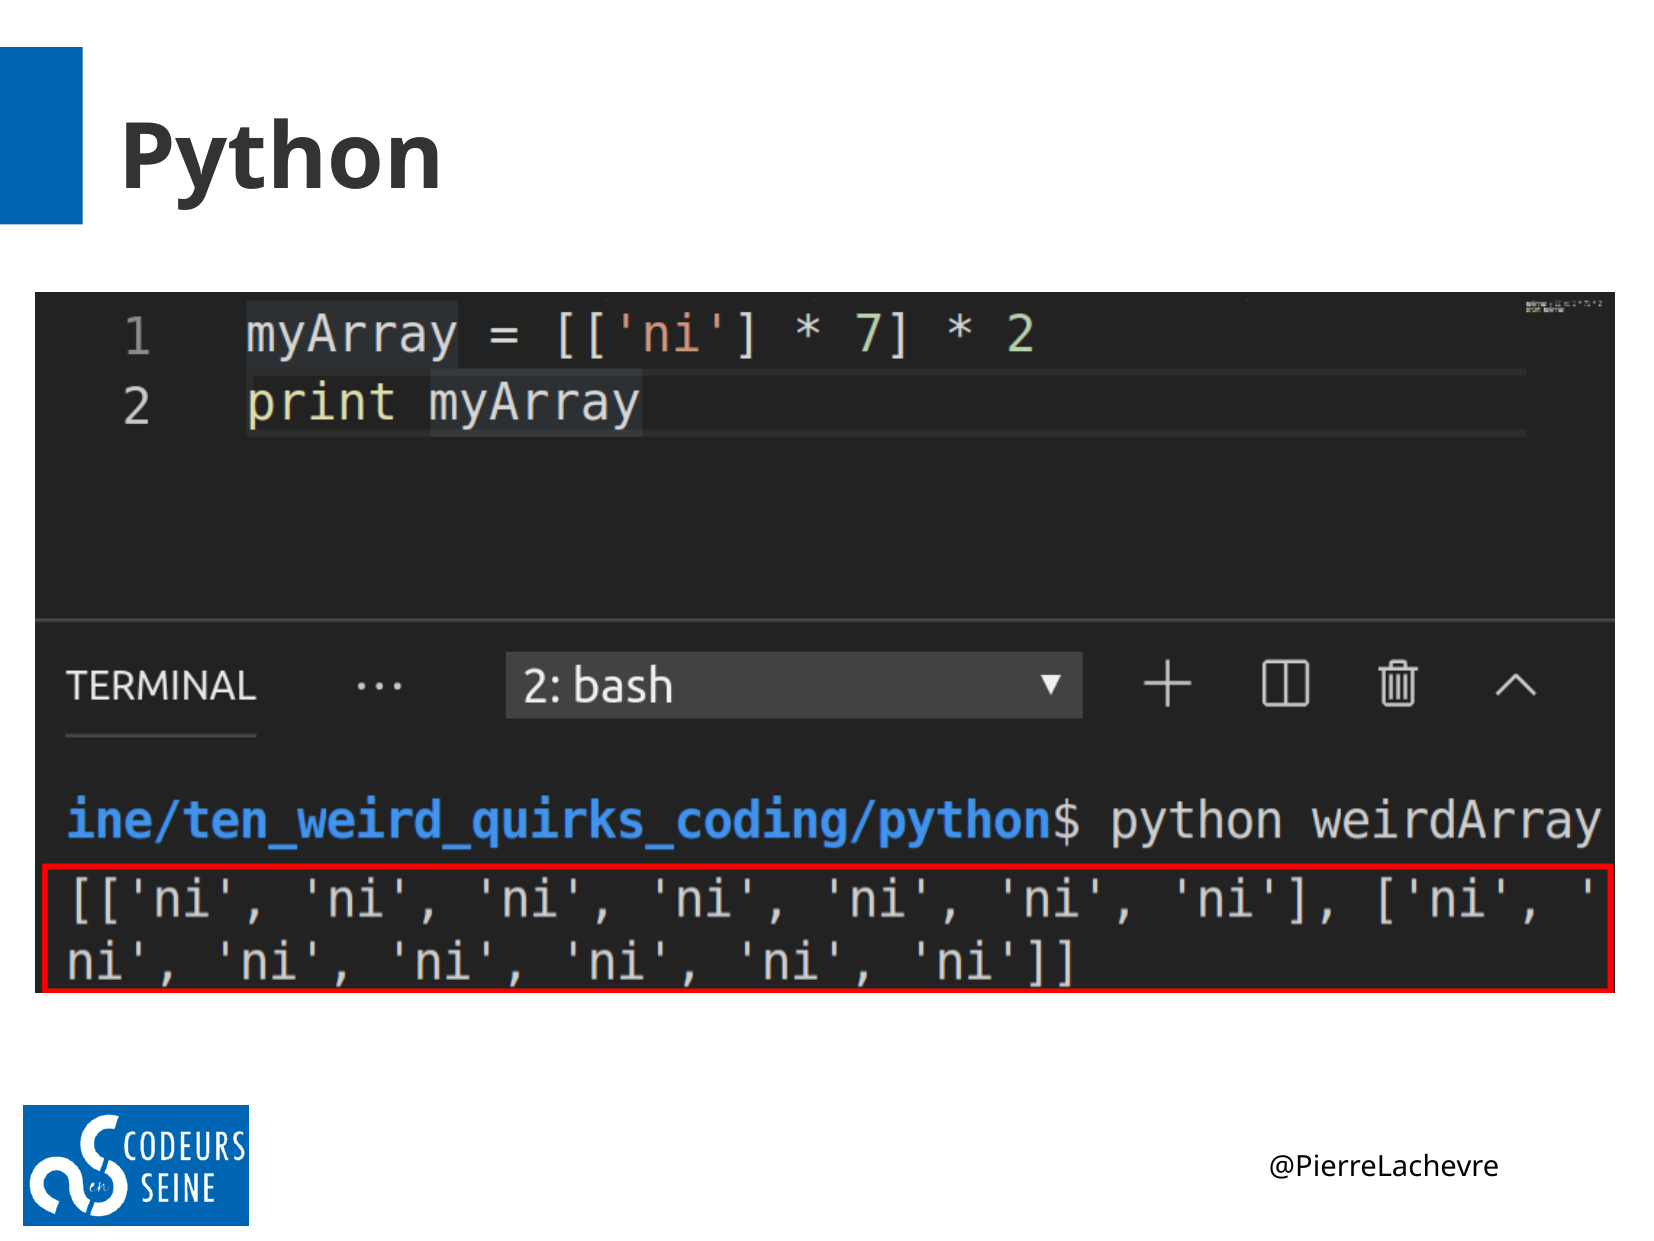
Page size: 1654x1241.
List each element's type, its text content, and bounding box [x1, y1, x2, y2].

picture [23, 1105, 249, 1226]
picture [35, 292, 1615, 993]
title Python [118, 49, 1571, 257]
